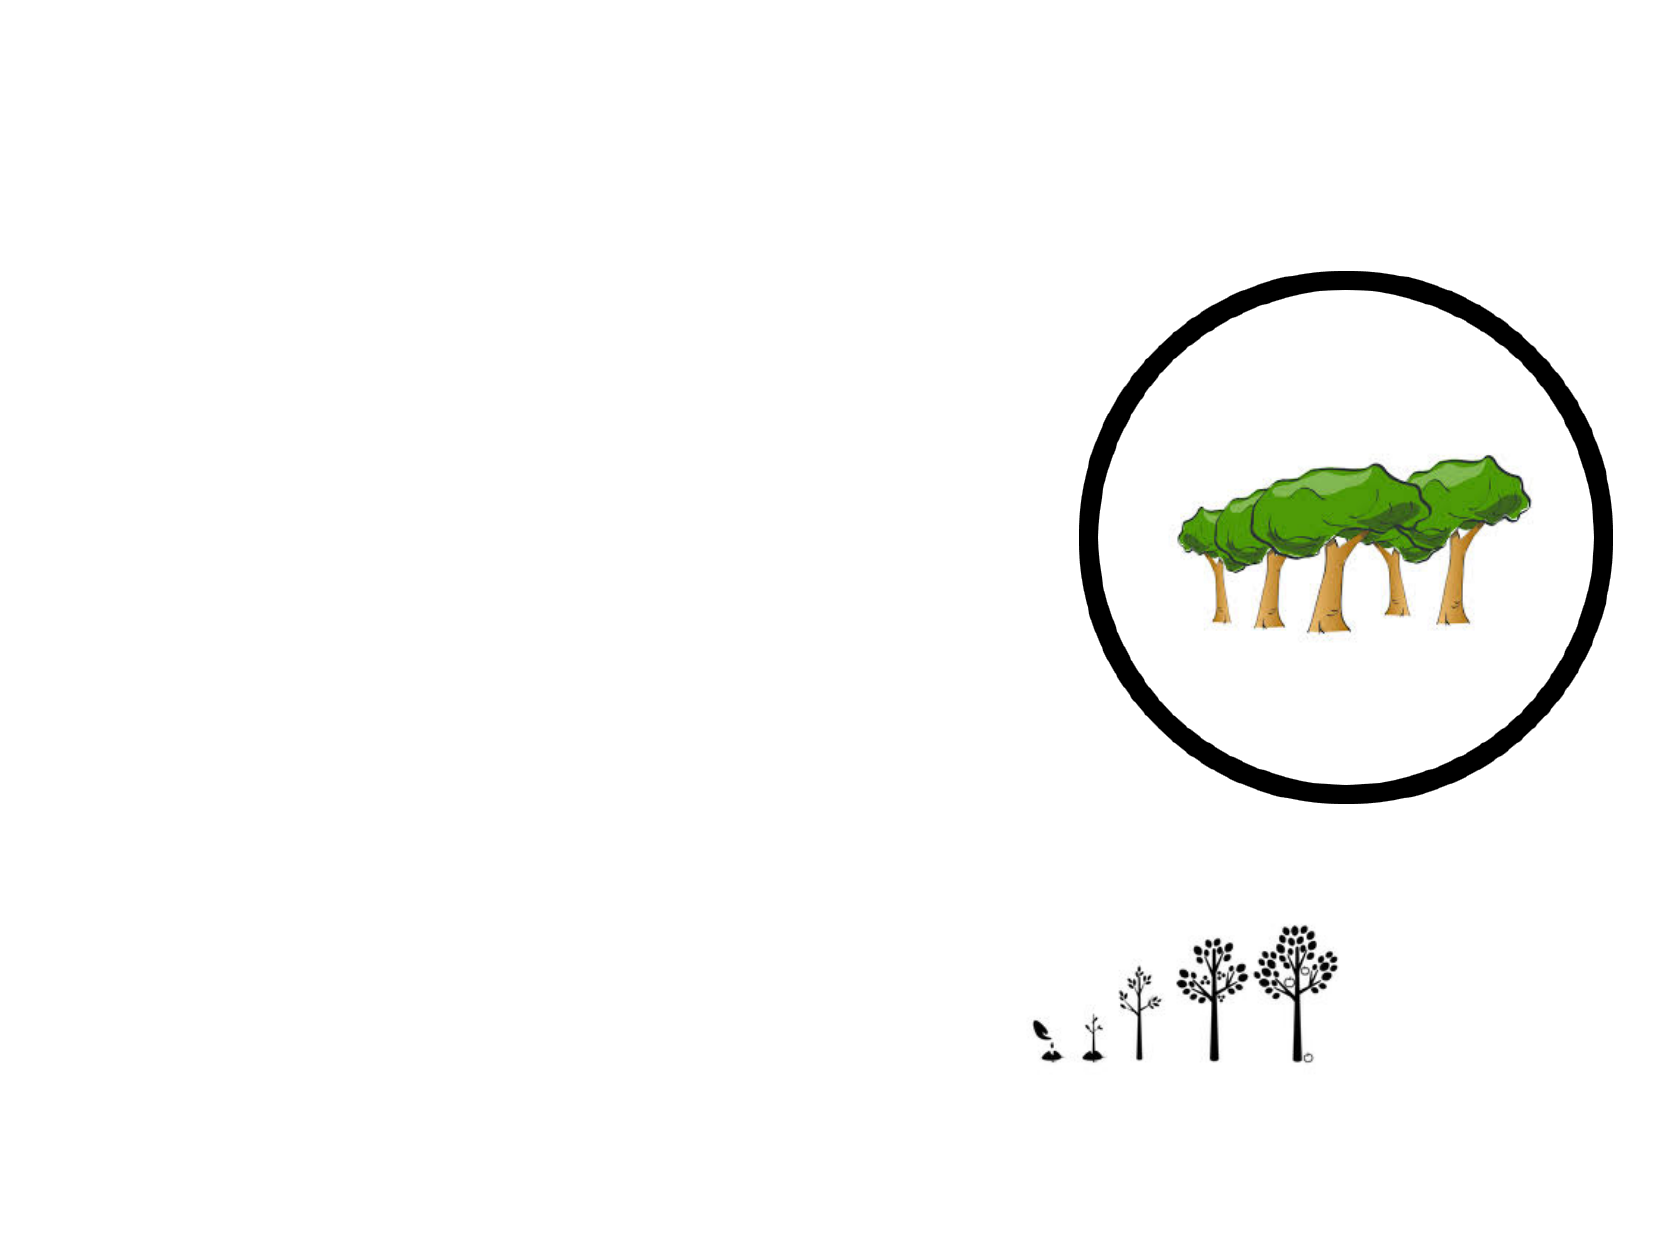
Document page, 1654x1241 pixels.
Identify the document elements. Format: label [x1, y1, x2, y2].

picture [1015, 843, 1356, 1145]
picture [1074, 263, 1621, 811]
